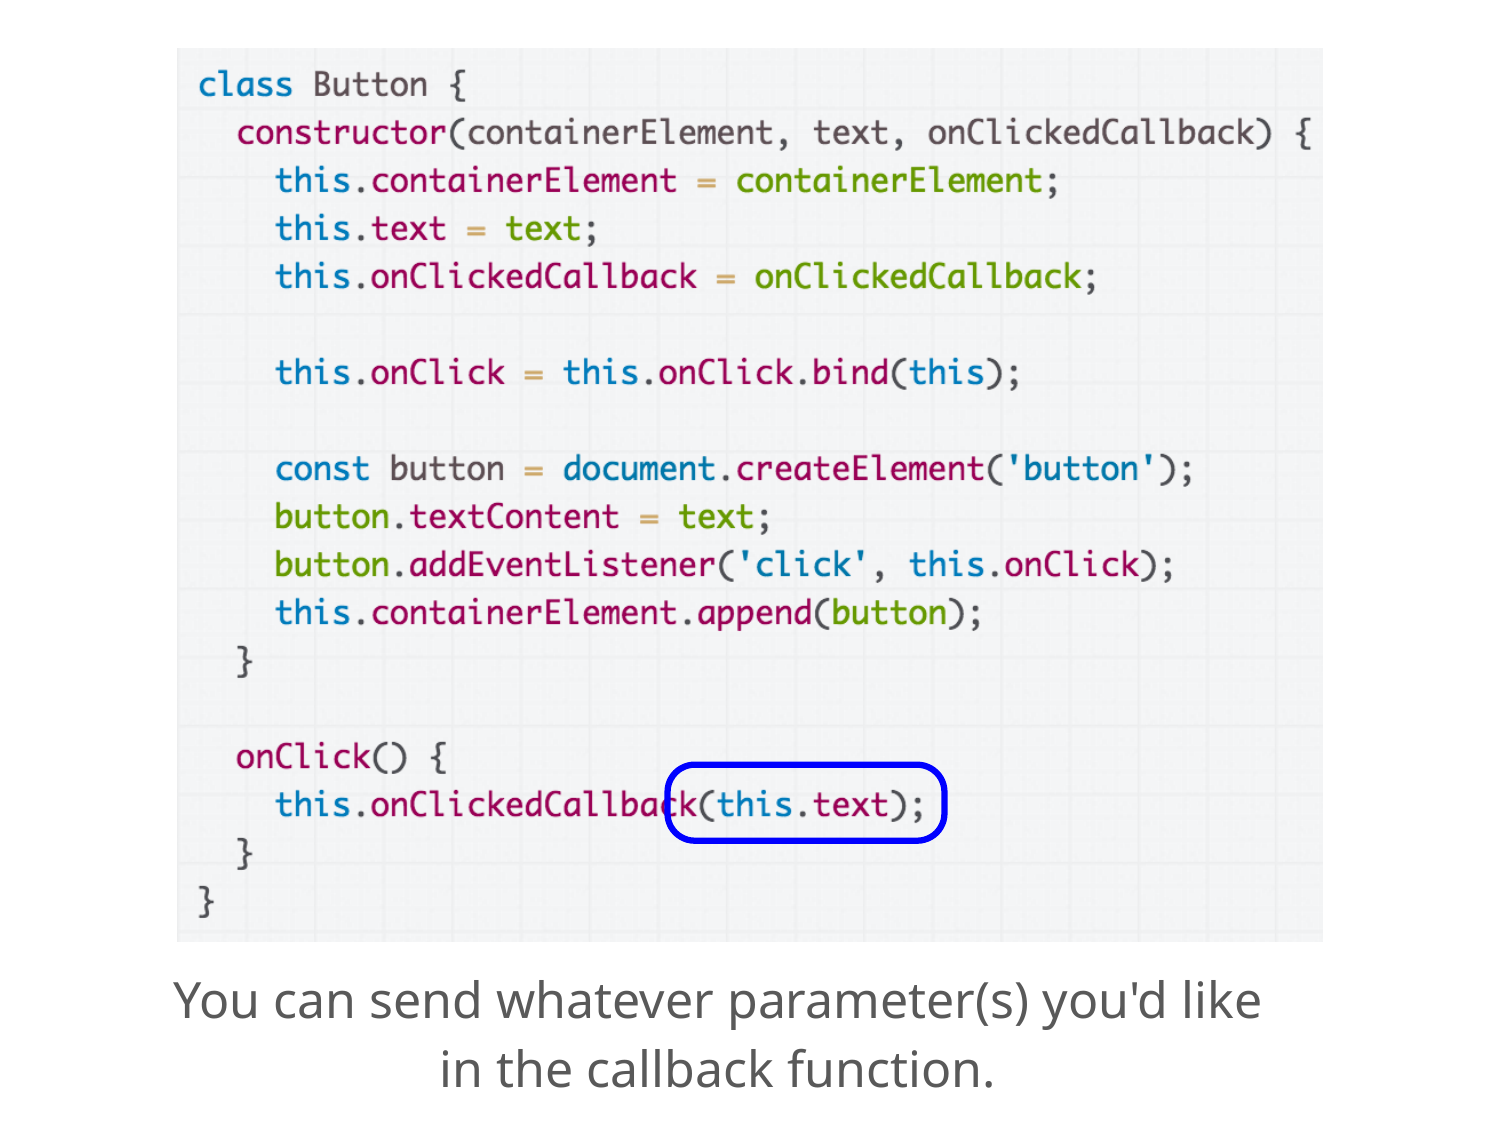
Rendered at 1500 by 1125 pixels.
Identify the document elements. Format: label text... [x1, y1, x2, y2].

list You can send whatever parameter(s) you'd like in the callback function. [17, 944, 1419, 1063]
picture [177, 48, 1323, 942]
